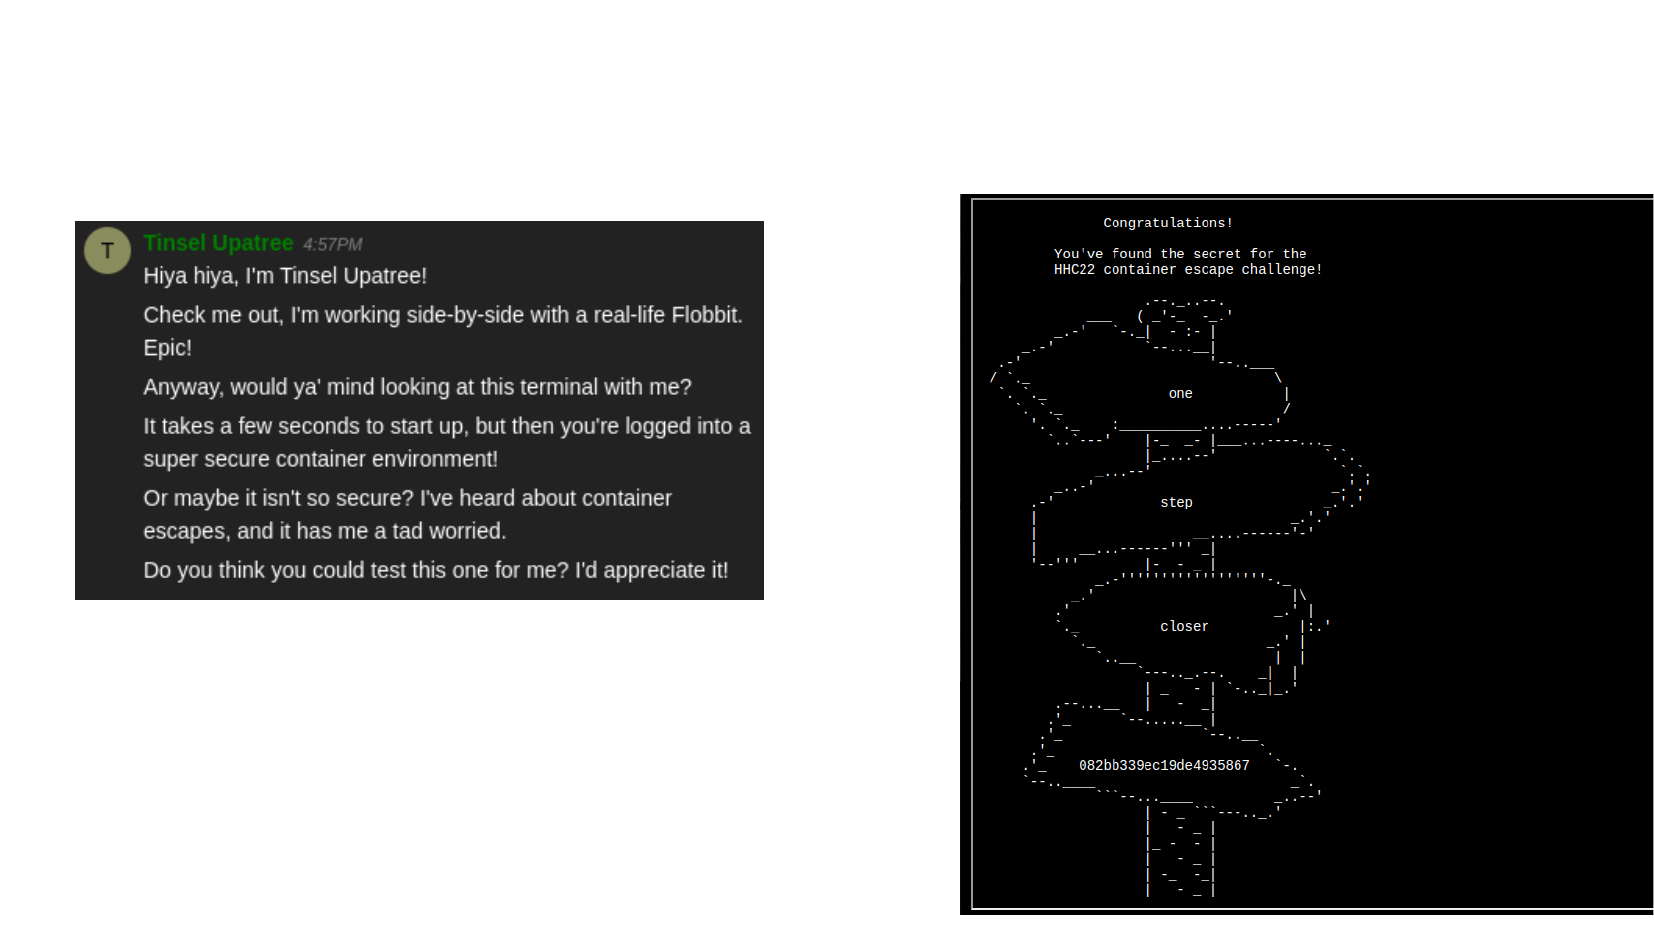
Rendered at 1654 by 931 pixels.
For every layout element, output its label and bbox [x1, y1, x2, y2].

picture [960, 194, 1654, 916]
picture [75, 221, 764, 601]
